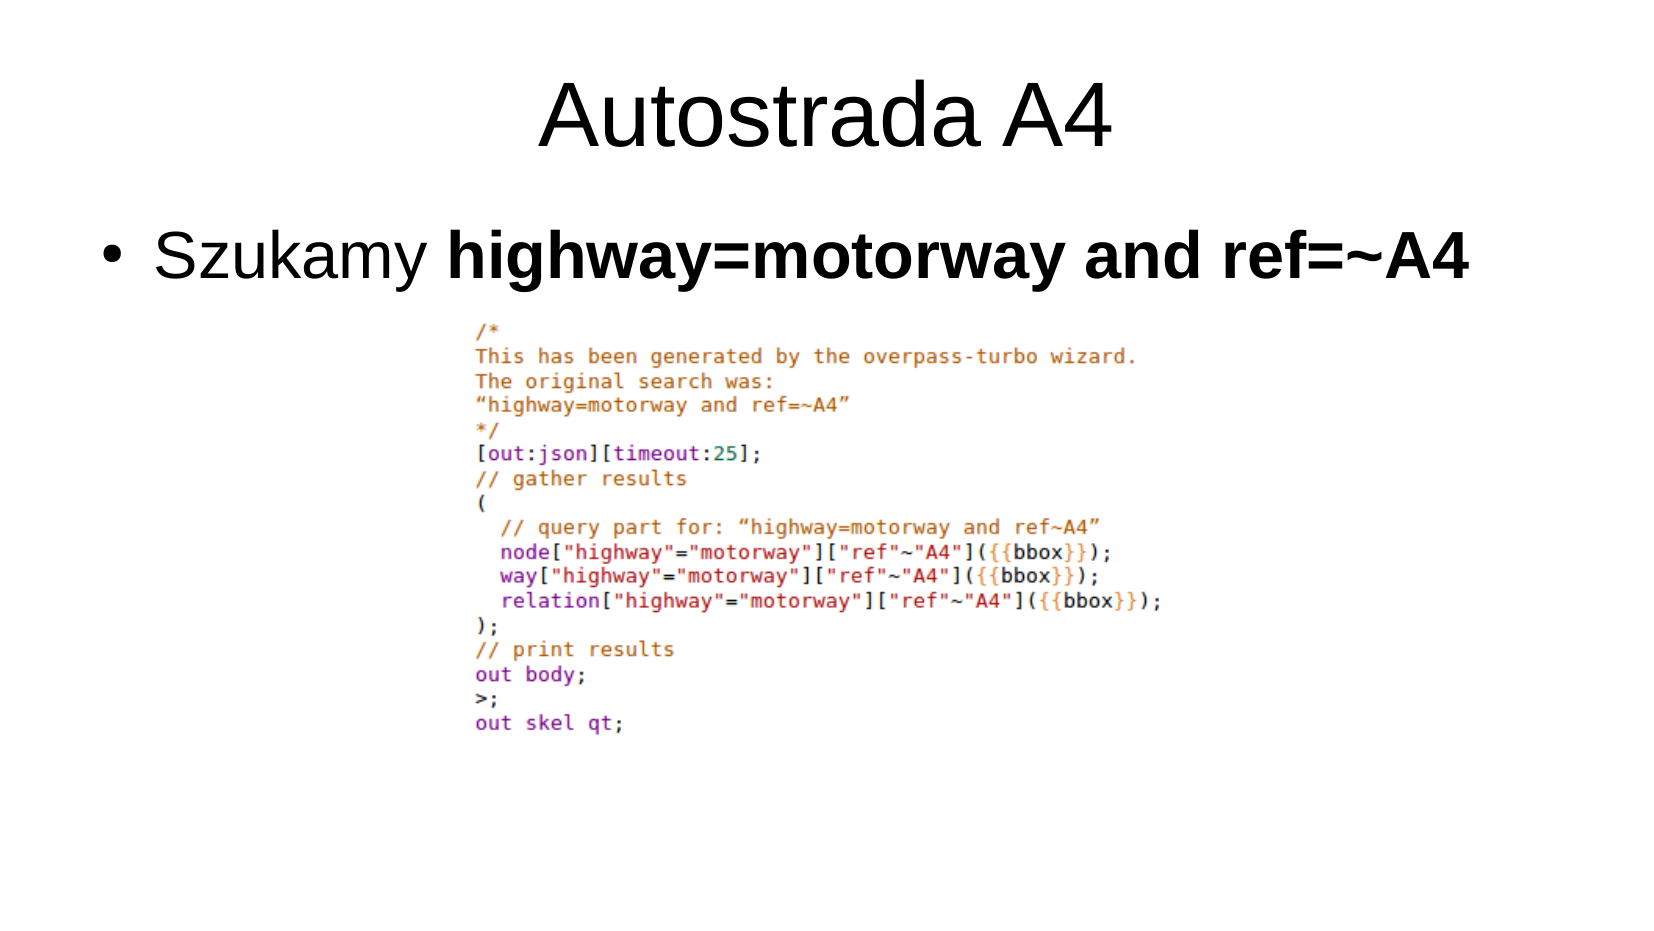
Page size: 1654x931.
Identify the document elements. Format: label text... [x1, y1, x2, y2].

title Autostrada A4 [82, 37, 1571, 193]
picture [463, 307, 1195, 774]
list Szukamy highway=motorway and ref=~A4 [82, 217, 1571, 757]
